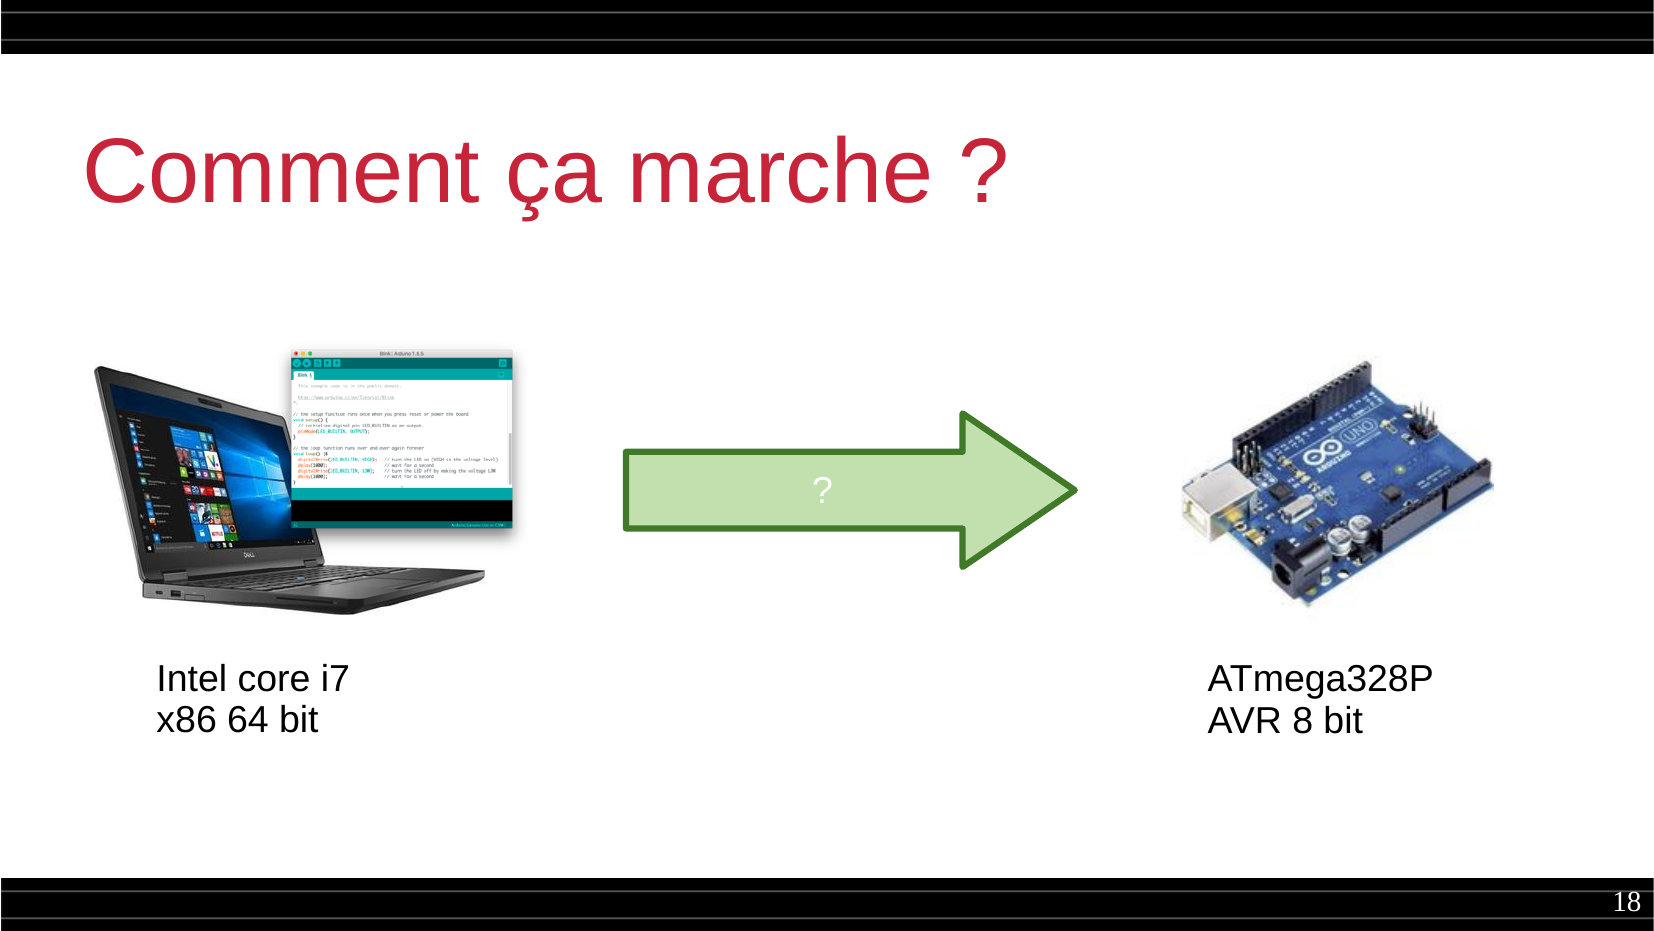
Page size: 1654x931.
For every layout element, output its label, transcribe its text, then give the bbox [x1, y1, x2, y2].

list [82, 271, 1571, 758]
picture [1, 0, 1654, 54]
picture [1, 878, 1654, 931]
text_box ? [625, 413, 1075, 567]
title Comment ça marche ? [82, 92, 1571, 249]
text_box Intel core i7 x86 64 bit [141, 649, 473, 749]
picture [94, 295, 532, 686]
picture [1181, 330, 1494, 644]
text_box ATmega328P AVR 8 bit [1192, 649, 1524, 749]
